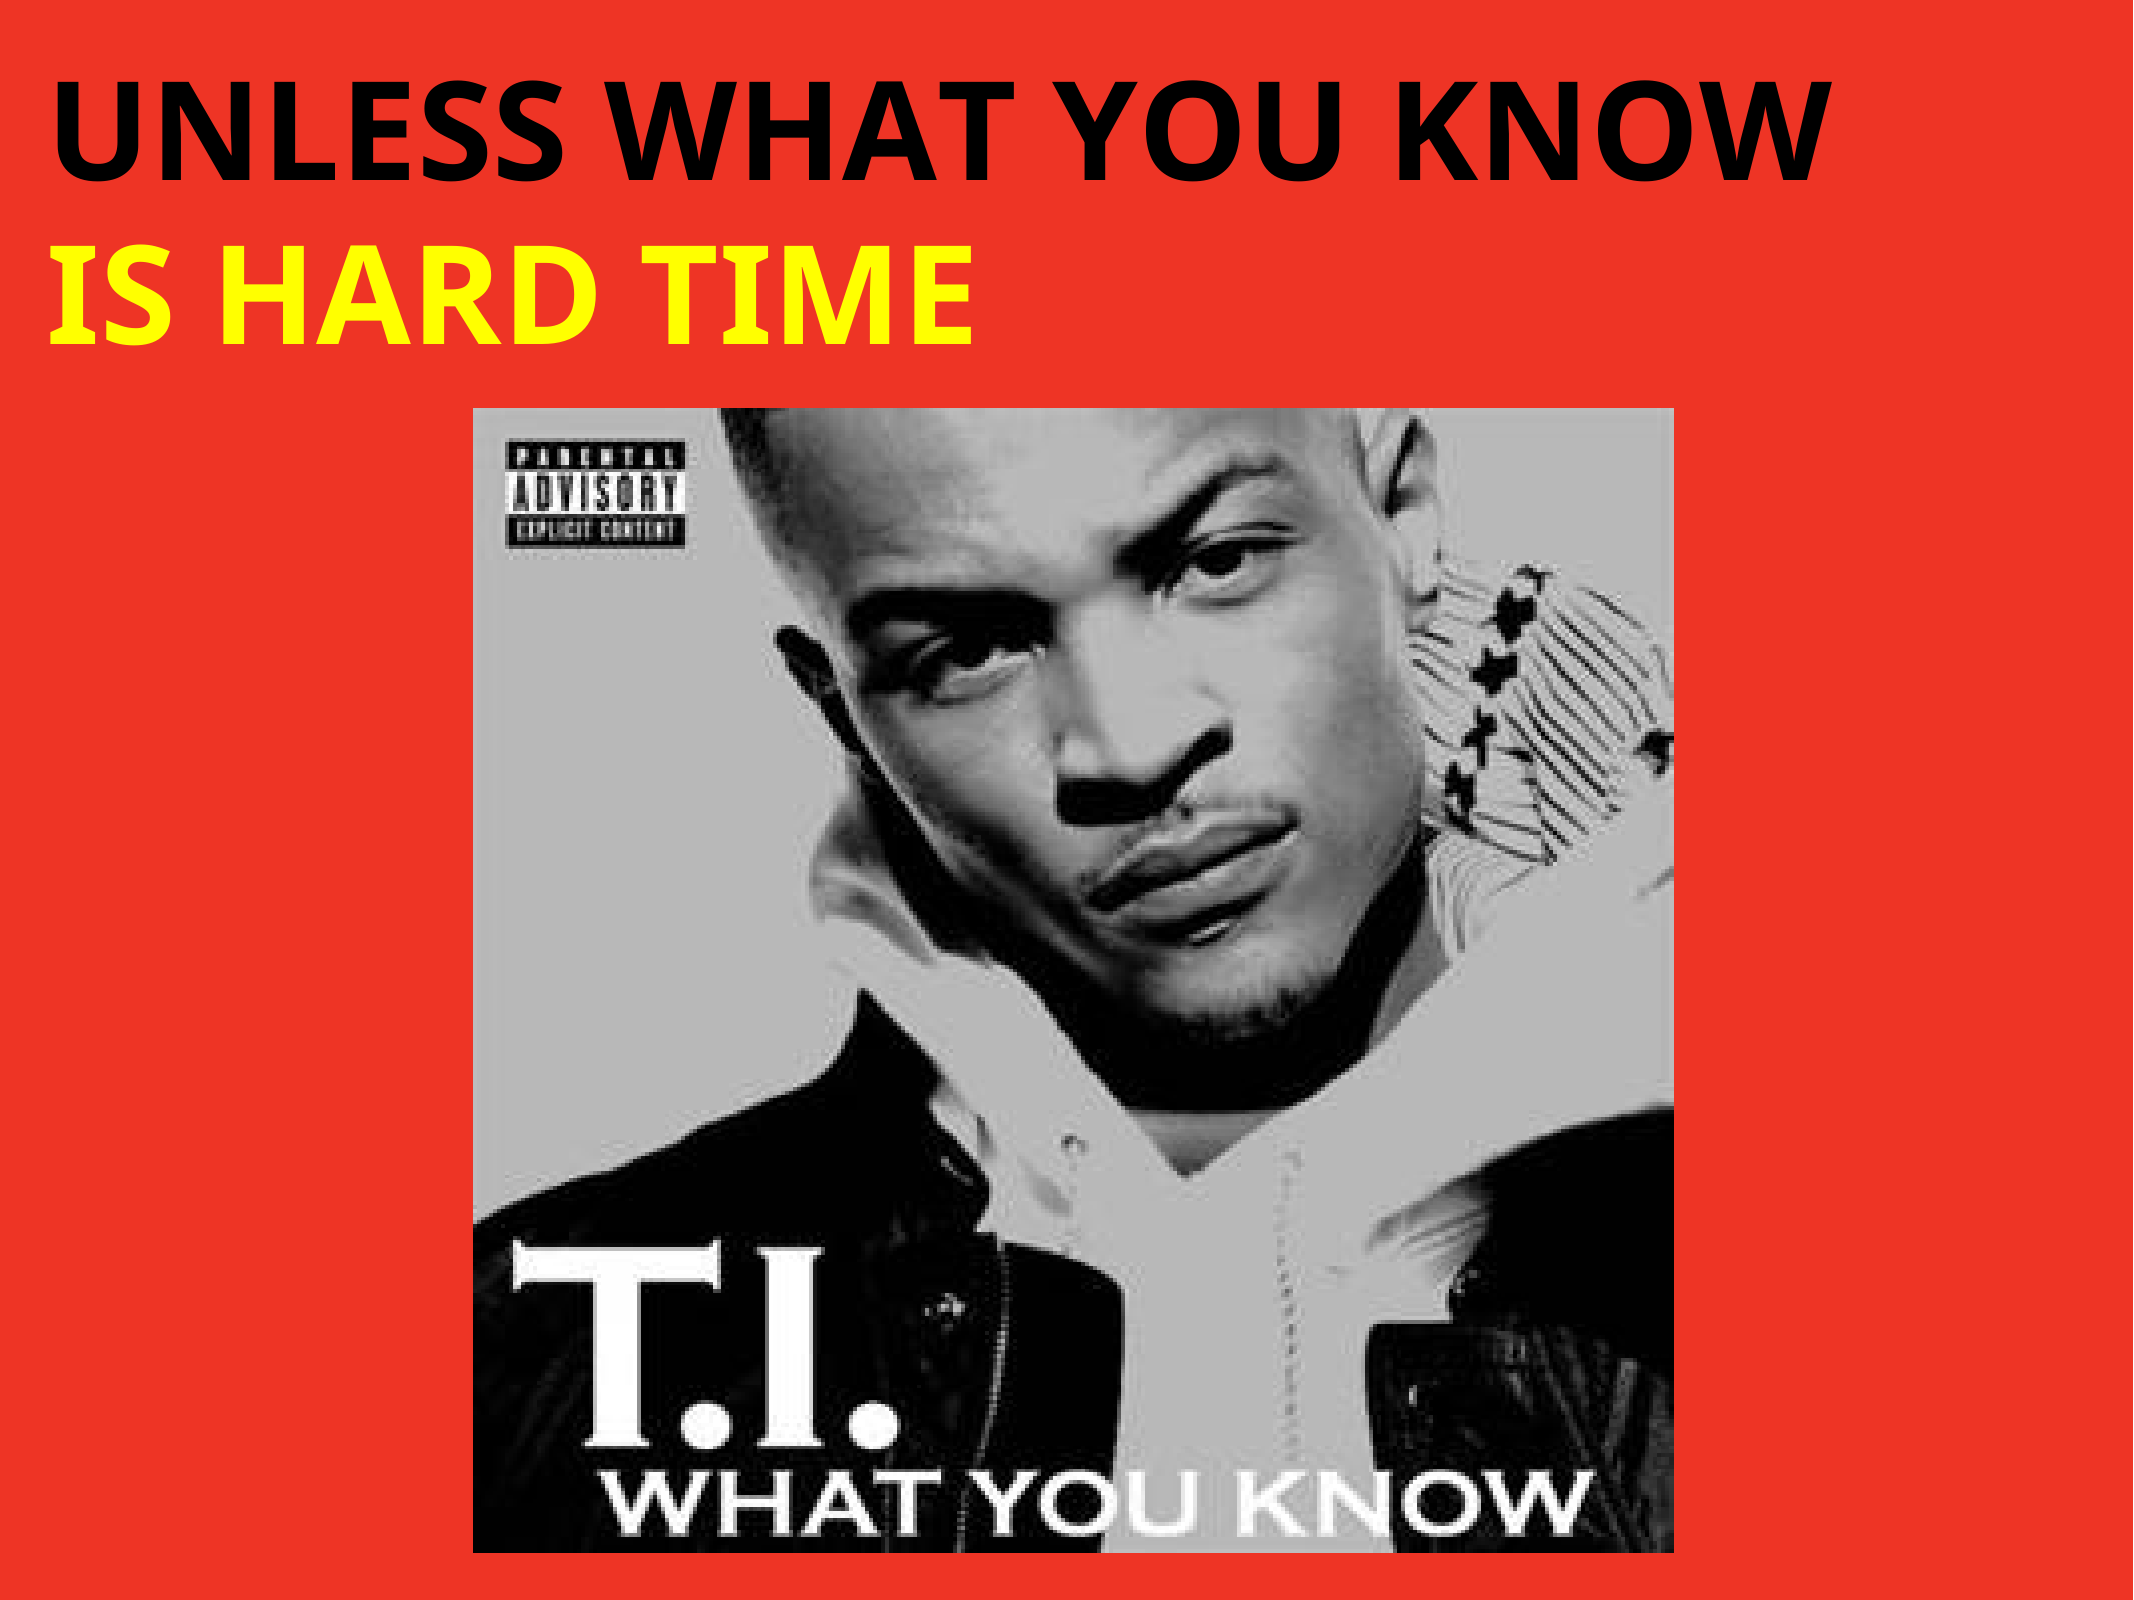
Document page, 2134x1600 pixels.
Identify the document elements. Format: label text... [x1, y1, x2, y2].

picture [473, 408, 1674, 1553]
text_box UNLESS WHAT YOU KNOW IS HARD TIME [37, 42, 2129, 488]
